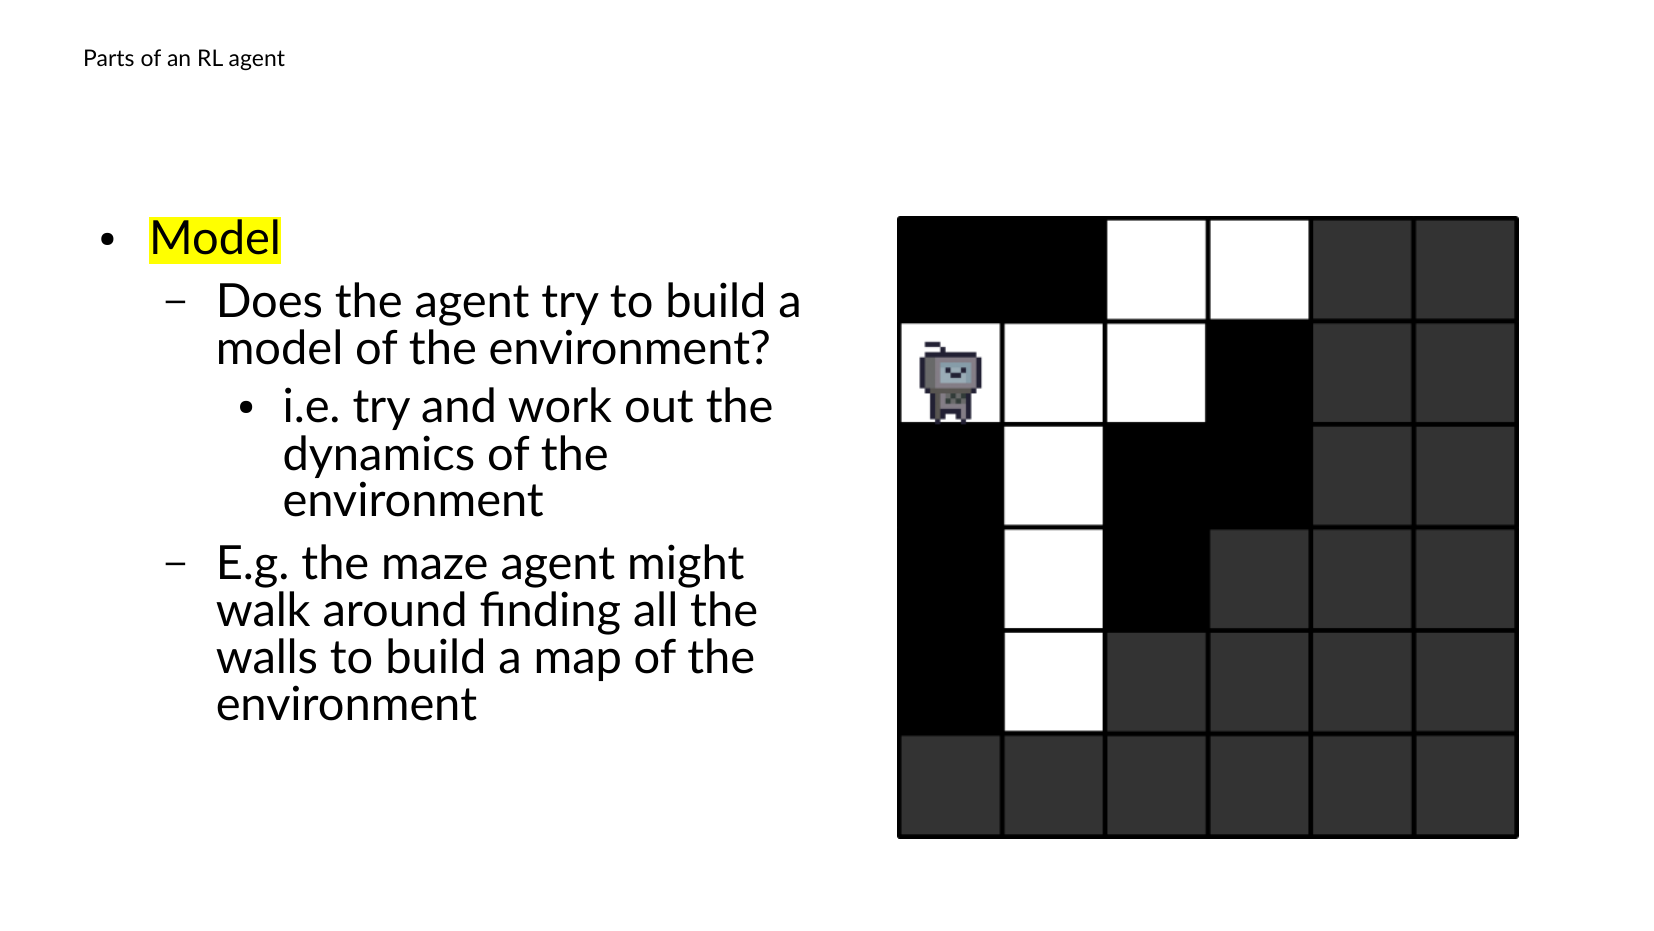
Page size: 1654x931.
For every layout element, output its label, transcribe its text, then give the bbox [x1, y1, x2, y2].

picture [897, 216, 1519, 839]
list Model Does the agent try to build a model of the environment? i.e. try and work out the dynamics of the environment E.g. the maze agent might walk around finding all the walls to build a map of the environment [82, 217, 809, 839]
title Parts of an RL agent [83, 0, 1571, 119]
